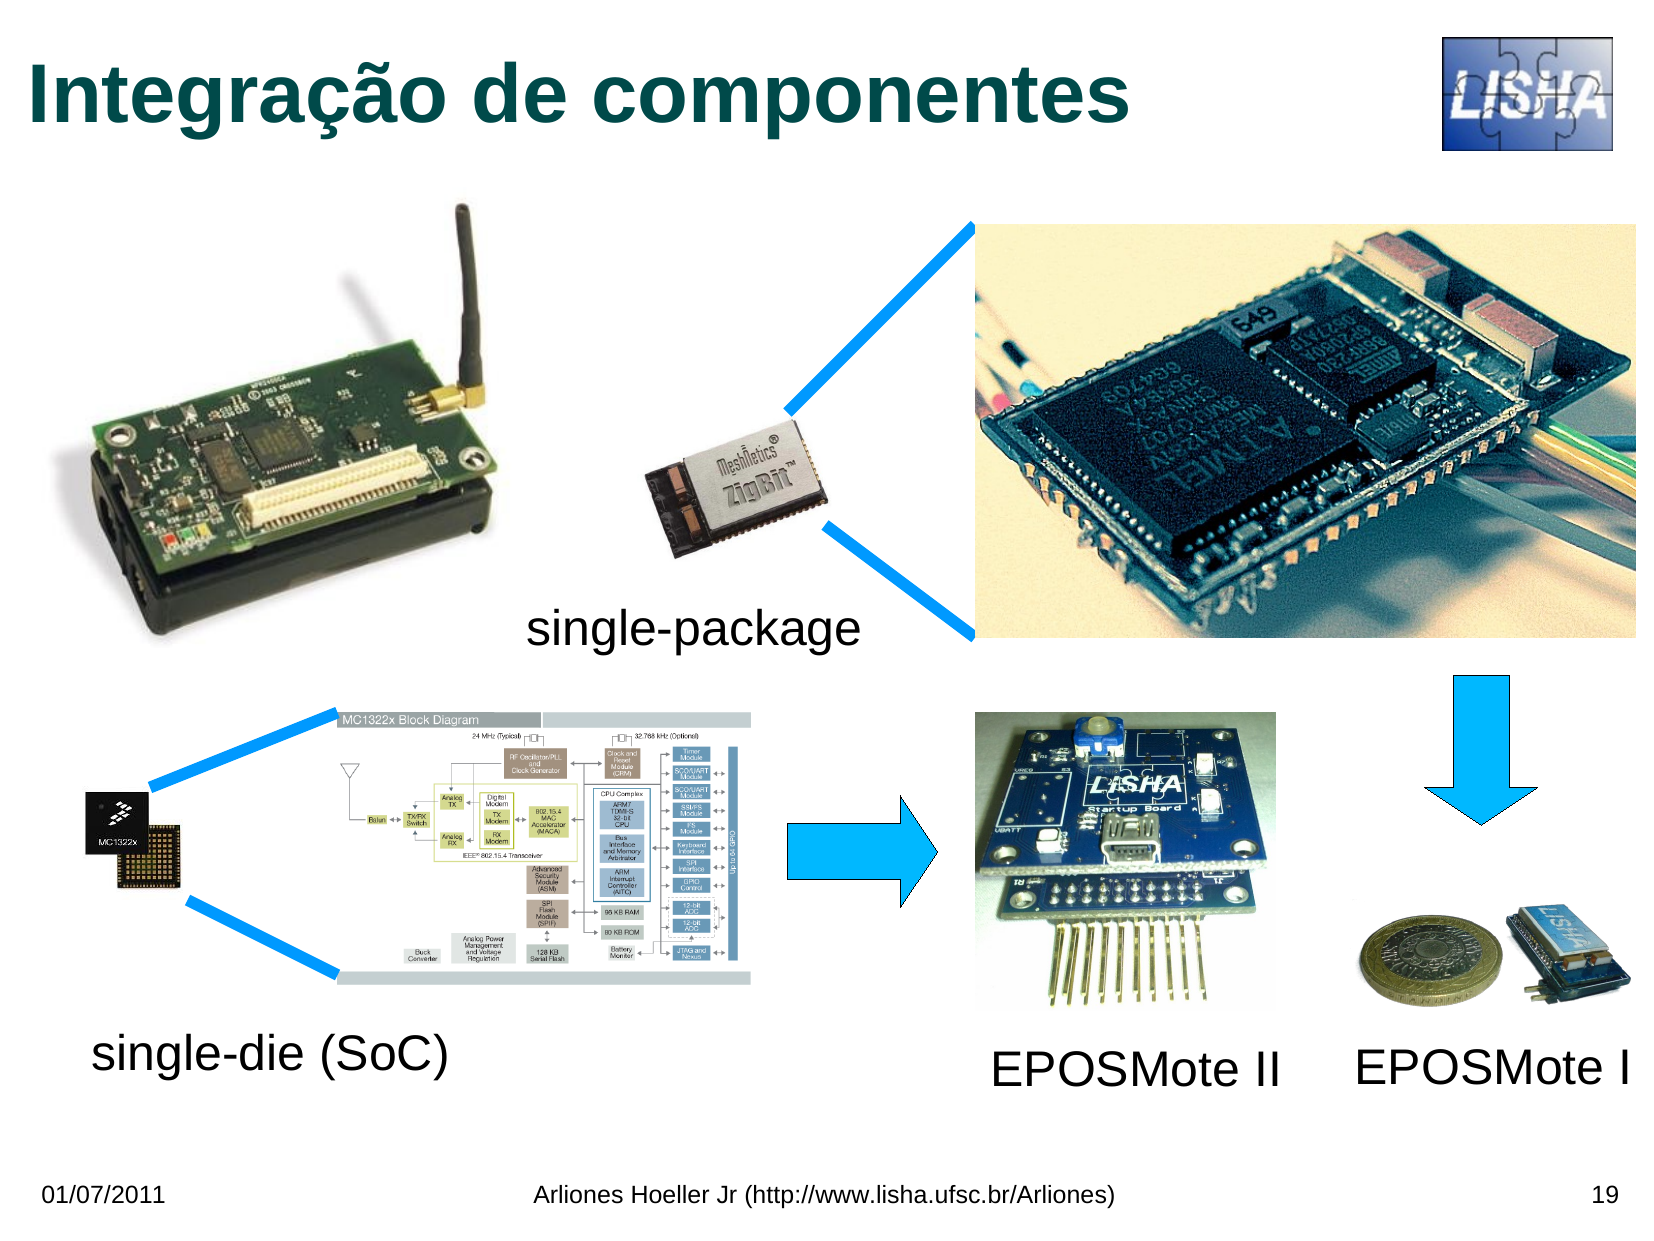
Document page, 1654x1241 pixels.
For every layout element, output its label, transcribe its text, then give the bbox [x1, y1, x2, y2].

title Integração de componentes [27, 43, 1416, 157]
text_box EPOSMote I [1354, 1039, 1633, 1096]
picture [75, 779, 188, 901]
picture [1442, 37, 1613, 151]
picture [975, 712, 1276, 1011]
text_box single-die (SoC) [91, 1025, 451, 1082]
picture [975, 224, 1636, 638]
text_box [787, 795, 938, 908]
text_box single-package [526, 600, 863, 656]
picture [1350, 899, 1639, 1014]
picture [31, 187, 526, 648]
text_box EPOSMote II [990, 1041, 1283, 1097]
picture [337, 712, 751, 985]
picture [637, 412, 837, 563]
text_box [1424, 675, 1538, 826]
